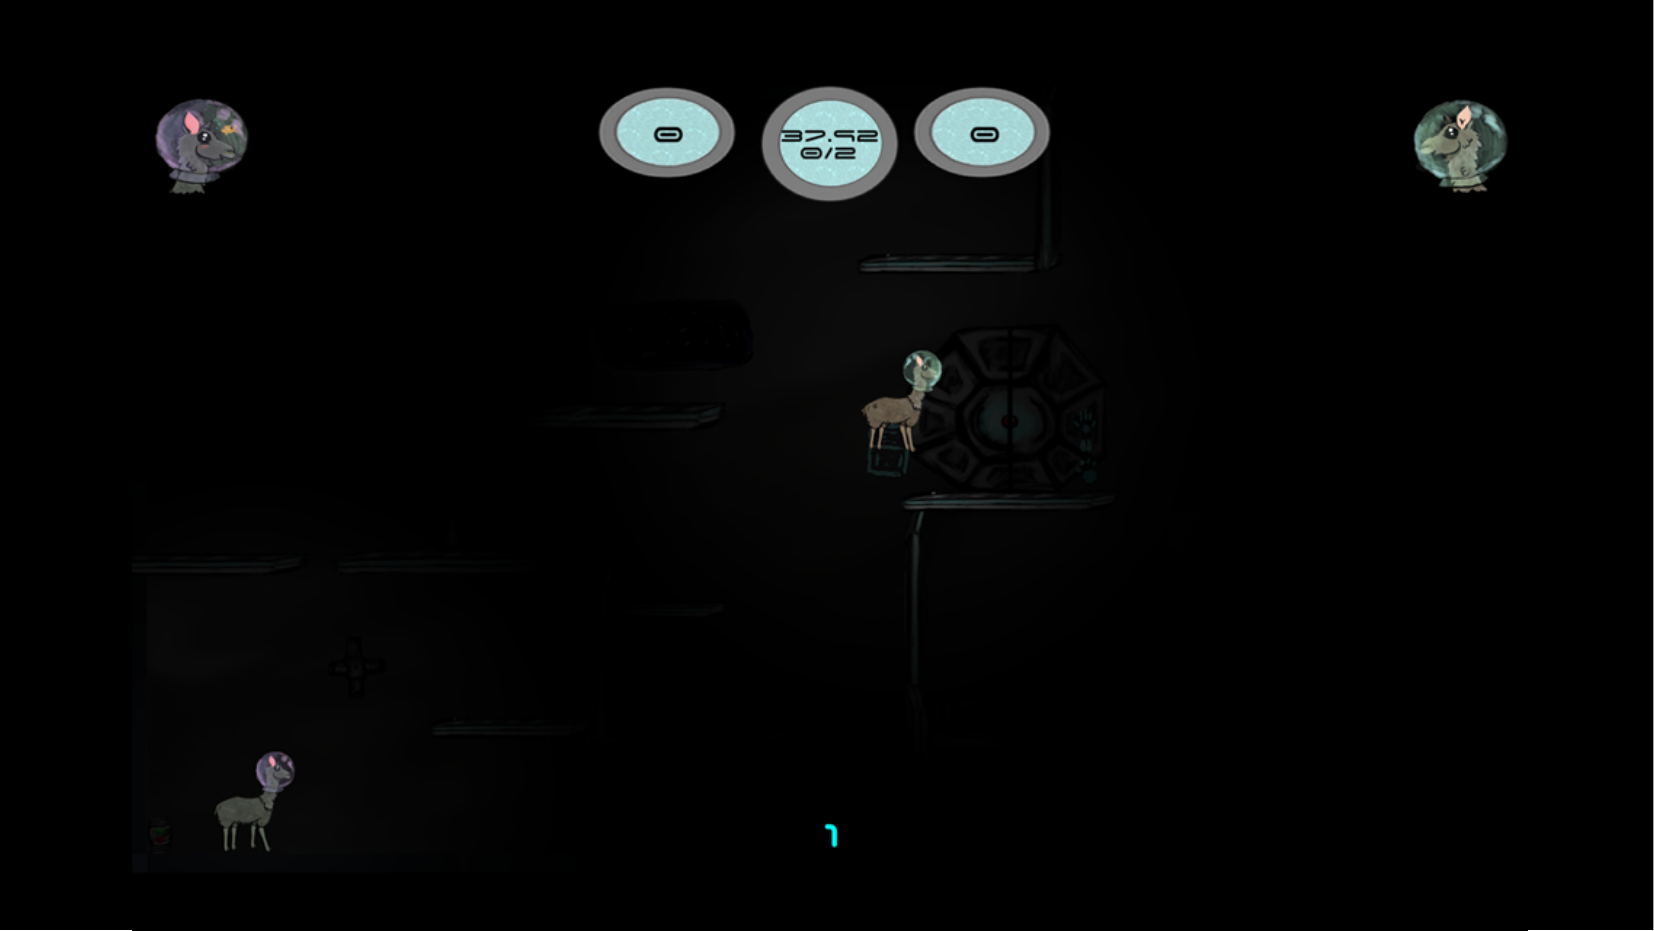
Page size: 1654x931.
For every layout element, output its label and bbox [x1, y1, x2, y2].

picture [132, 1, 1528, 931]
